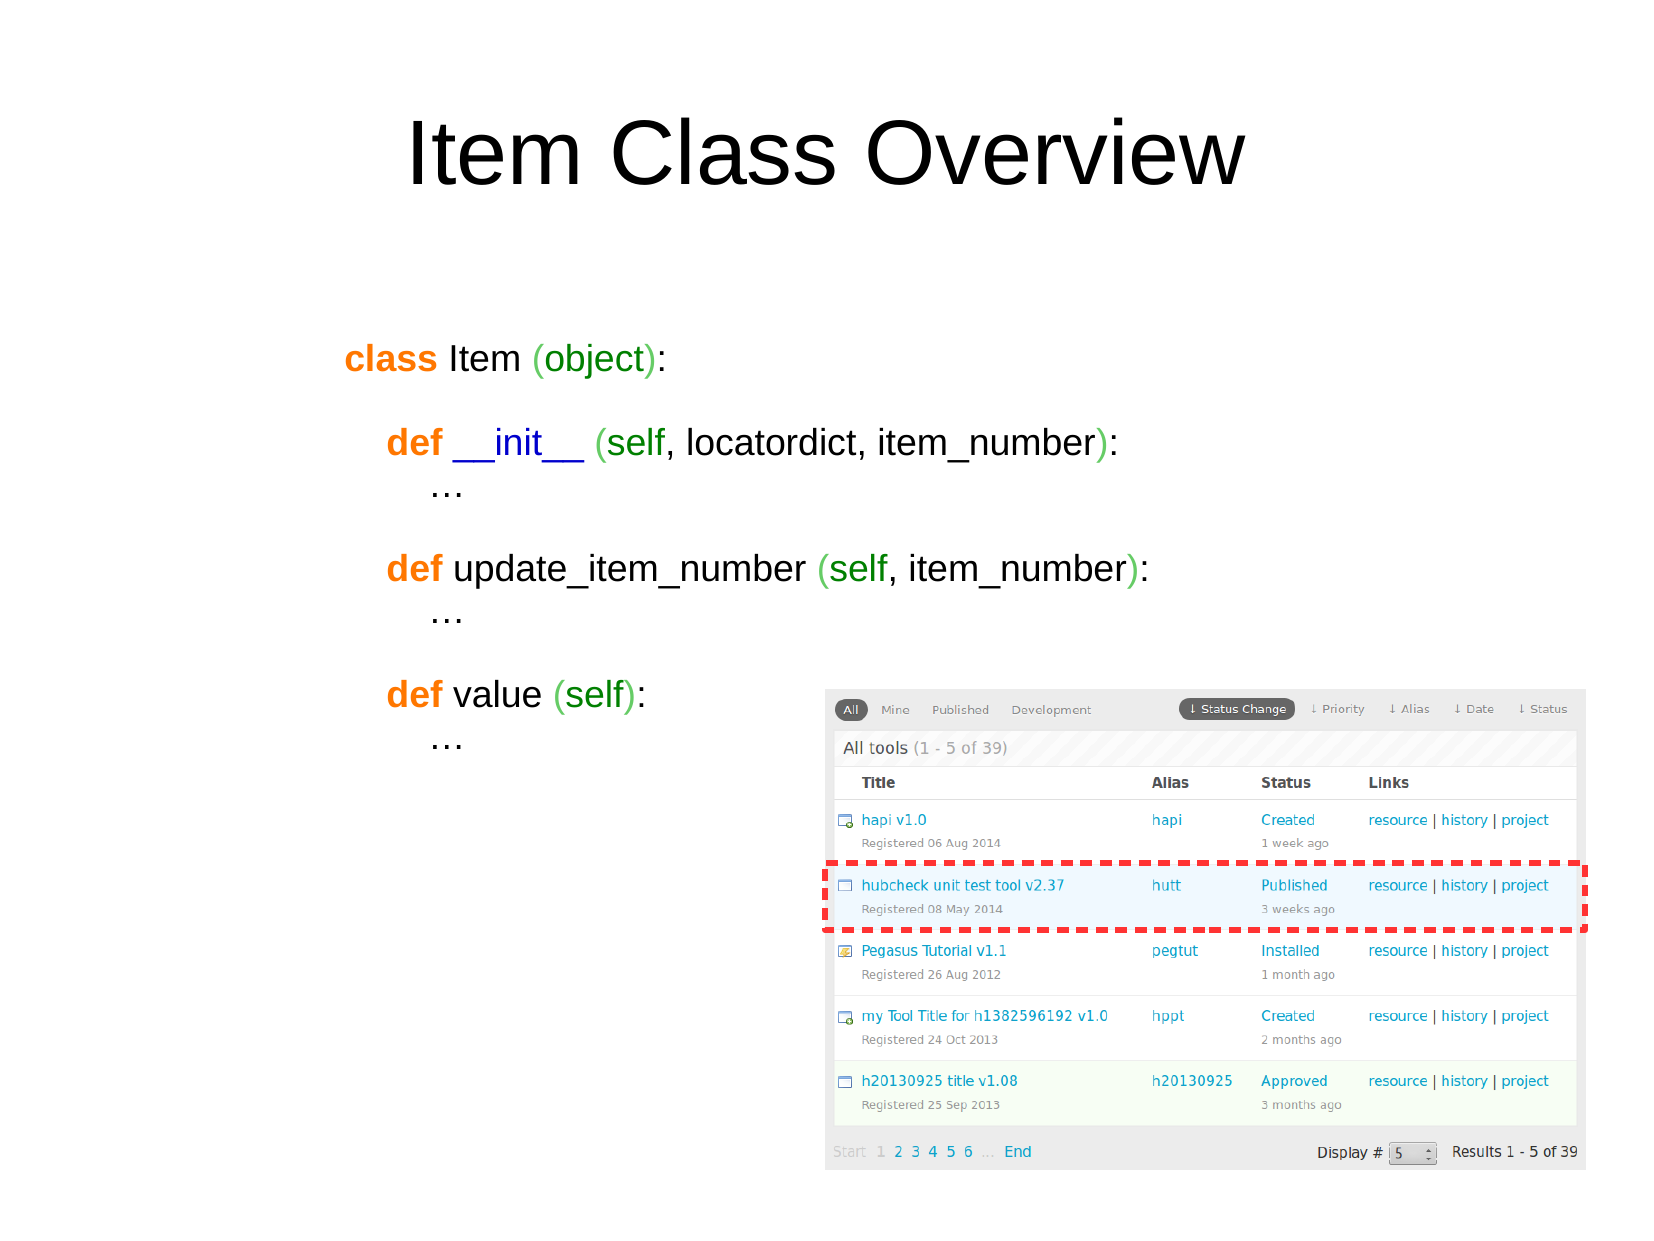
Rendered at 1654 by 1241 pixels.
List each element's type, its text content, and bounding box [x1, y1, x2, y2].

text_box class Item (object): def __init__ (self, locatordict, item_number): … def update_item_number (self, item_number): … def value (self): … [329, 330, 1165, 891]
title Item Class Overview [82, 49, 1571, 257]
picture [825, 689, 1586, 1171]
